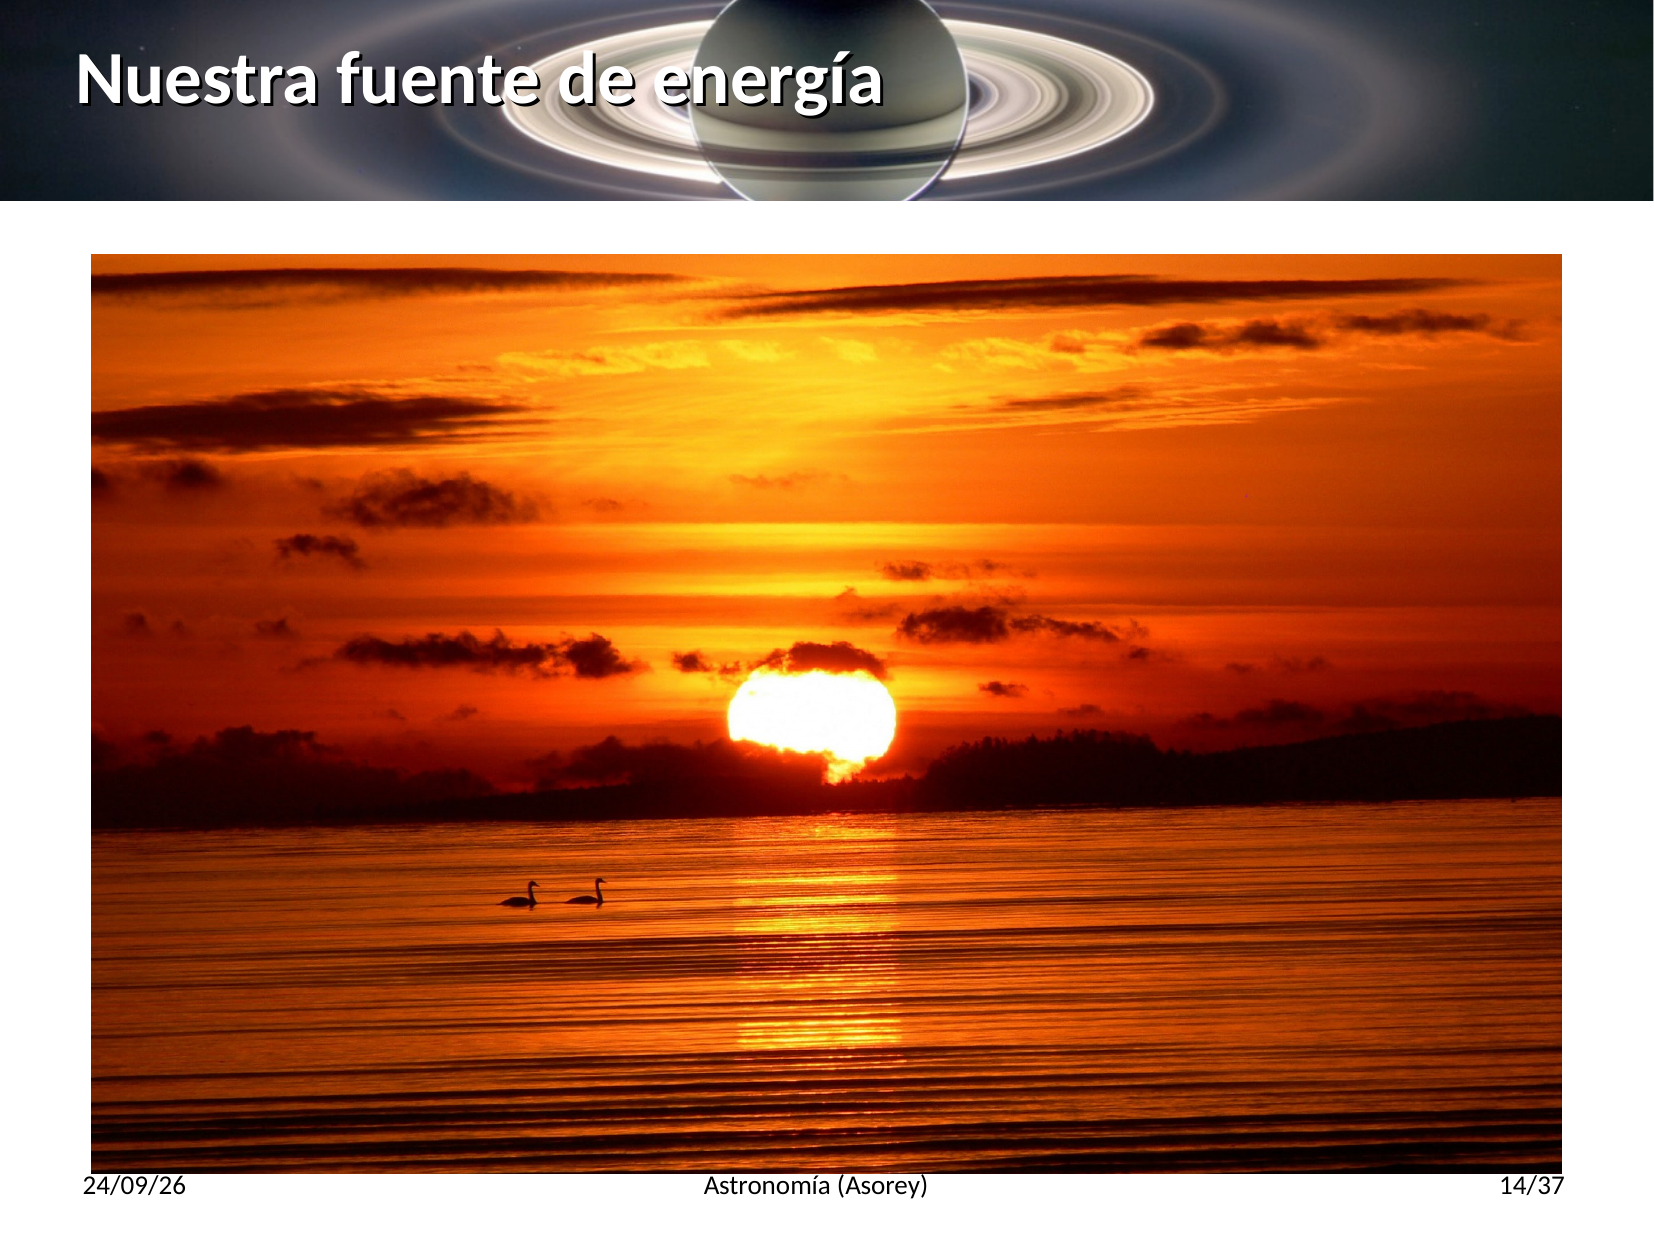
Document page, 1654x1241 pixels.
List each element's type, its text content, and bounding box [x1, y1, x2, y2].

title Nuestra fuente de energía [75, 19, 1564, 151]
picture [91, 254, 1562, 1174]
picture [0, 0, 1654, 201]
